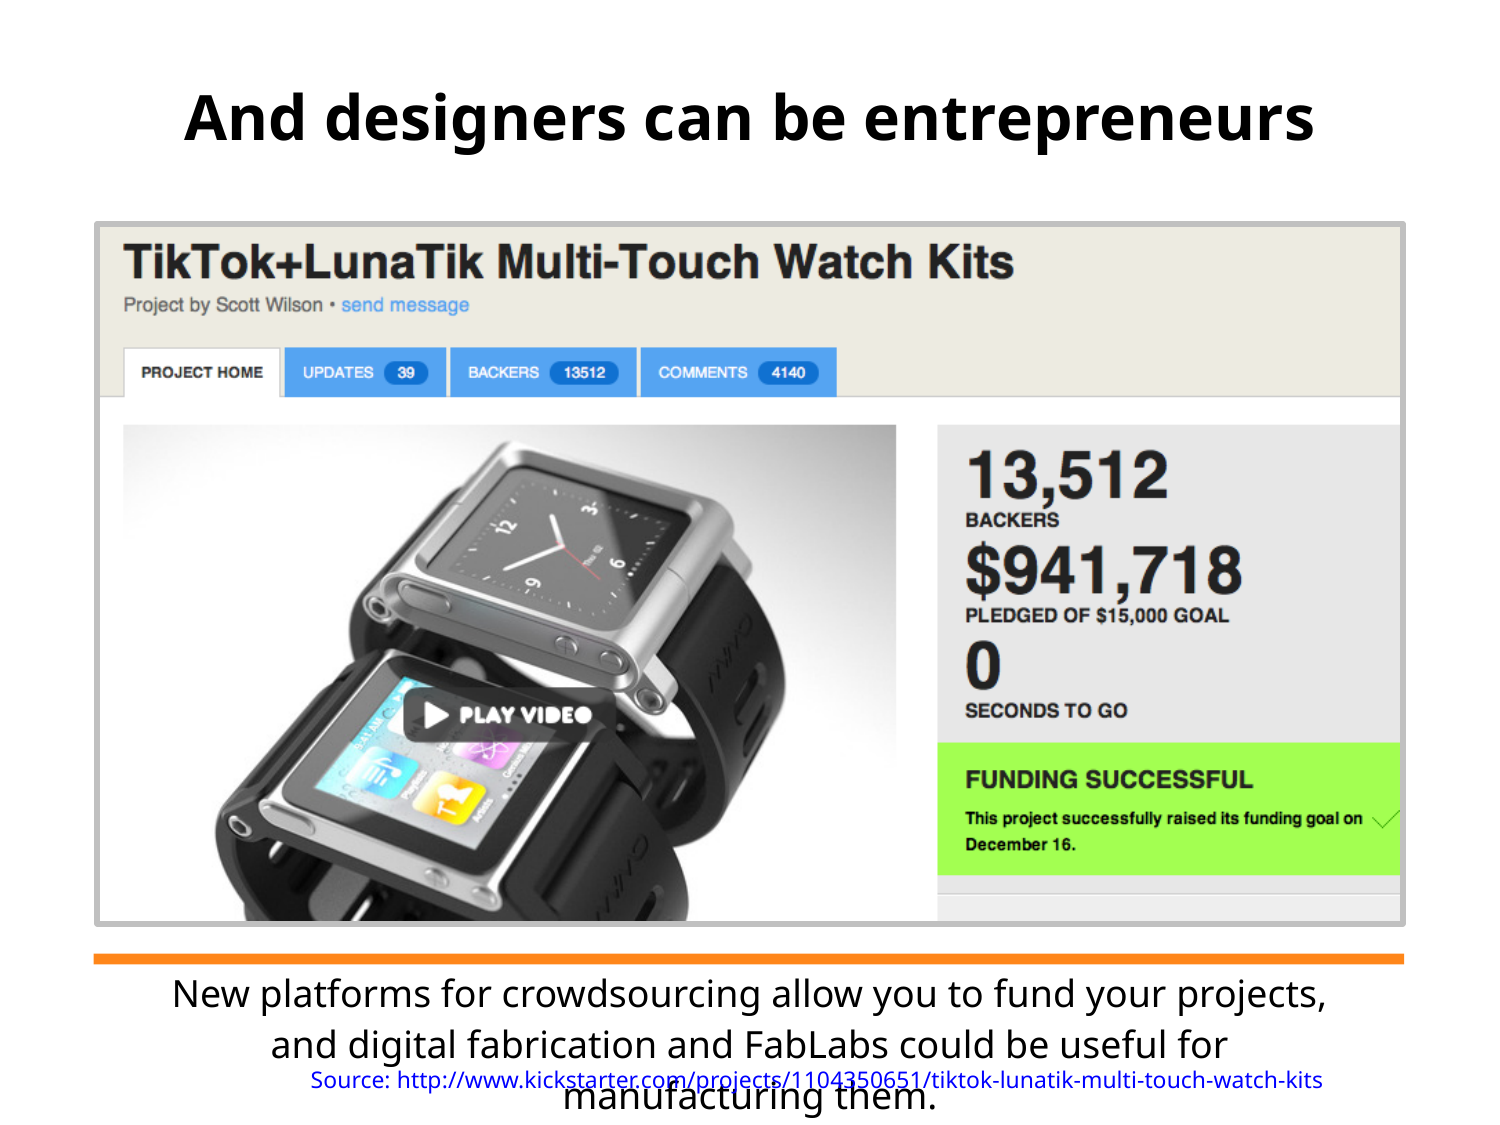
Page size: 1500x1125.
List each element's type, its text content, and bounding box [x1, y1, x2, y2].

title And designers can be entrepreneurs [75, 44, 1426, 188]
picture [0, 0, 1500, 1125]
text_box Source: http://www.kickstarter.com/projects/1104350651/tiktok-lunatik-multi-touch-watch-kits [295, 1056, 1205, 1098]
text_box New platforms for crowdsourcing allow you to fund your projects, and digital fabrication and FabLabs could be useful for manufacturing them. [121, 960, 1379, 1064]
